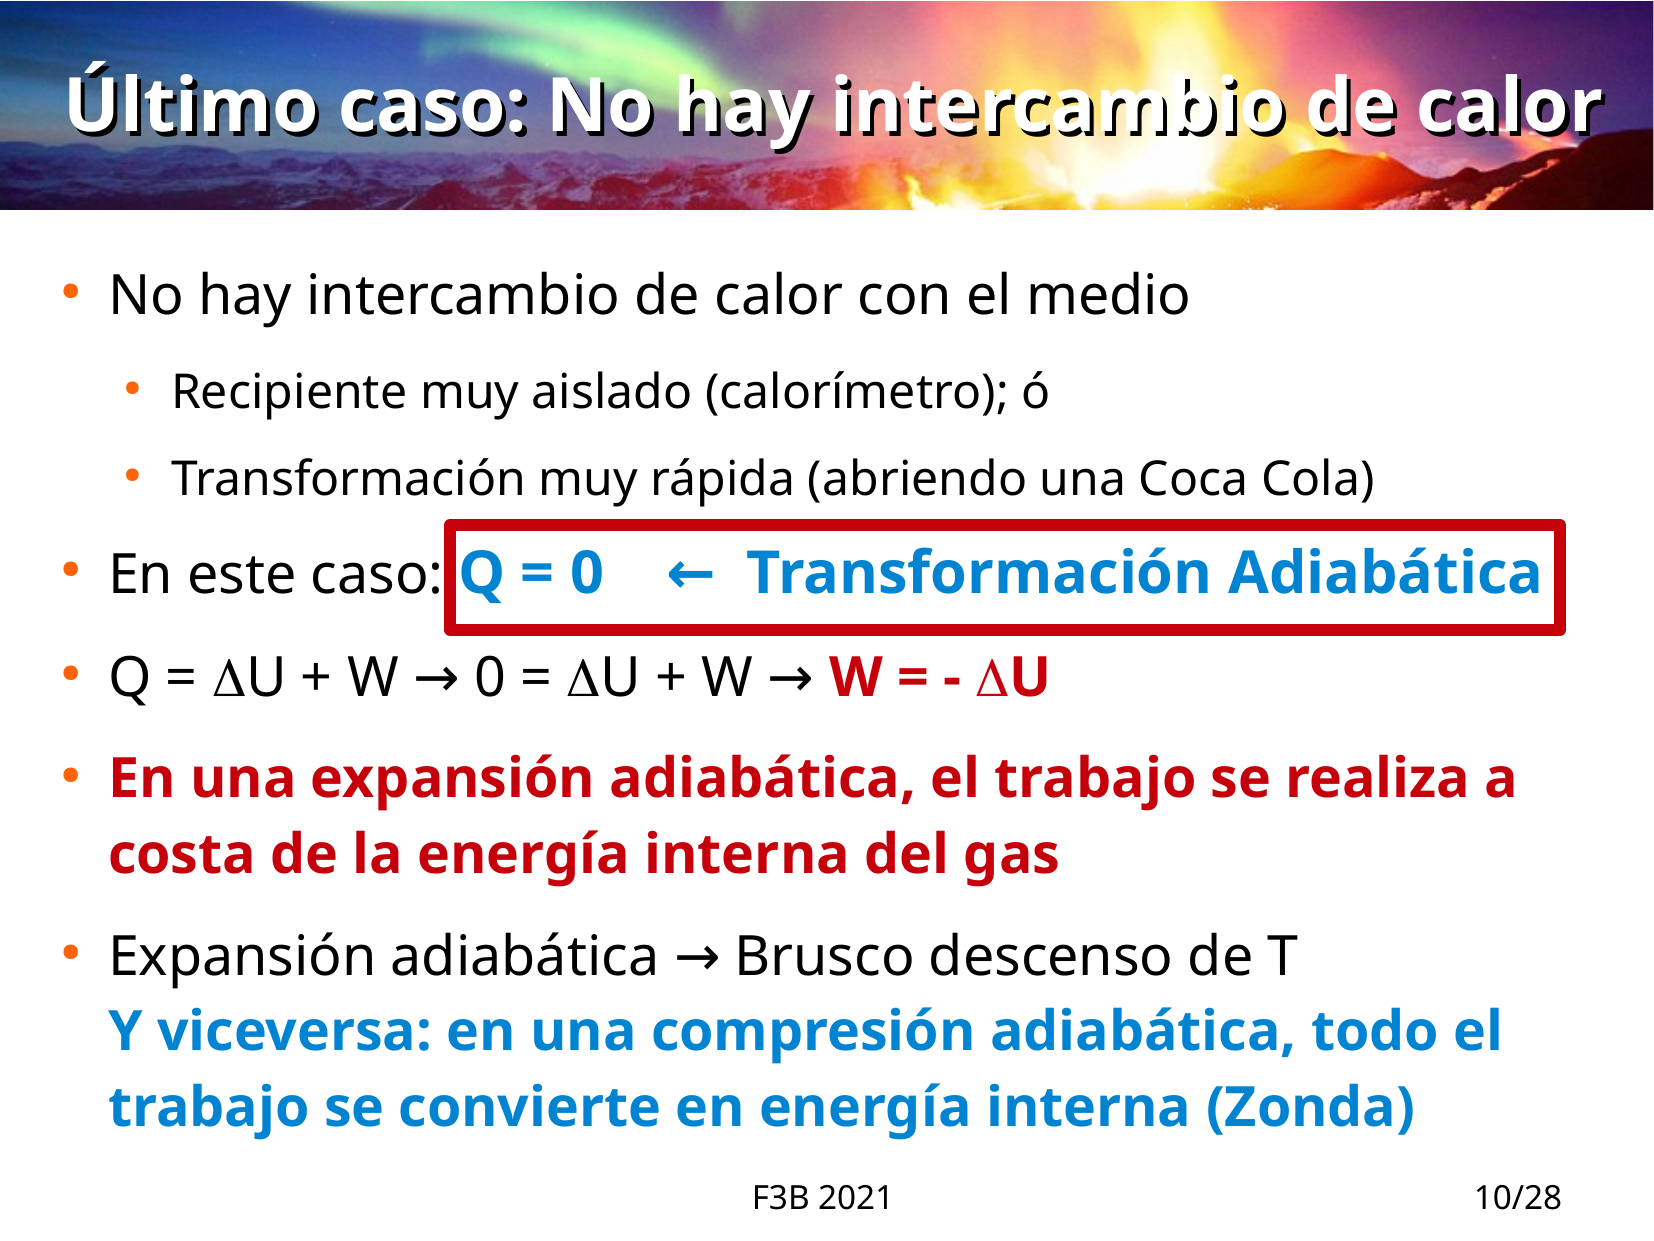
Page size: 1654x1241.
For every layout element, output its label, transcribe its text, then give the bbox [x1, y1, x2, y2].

list No hay intercambio de calor con el medio Recipiente muy aislado (calorímetro); ó Transformación muy rápida (abriendo una Coca Cola) En este caso: Q = 0 ← Transformación Adiabática Q = DU + W → 0 = DU + W → W = - DU En una expansión adiabática, el trabajo se realiza a costa de la energía interna del gas Expansión adiabática → Brusco descenso de T Y viceversa: en una compresión adiabática, todo el trabajo se convierte en energía interna (Zonda) [45, 255, 1606, 1156]
picture [0, 1, 1654, 210]
title Último caso: No hay intercambio de calor [45, 15, 1606, 191]
